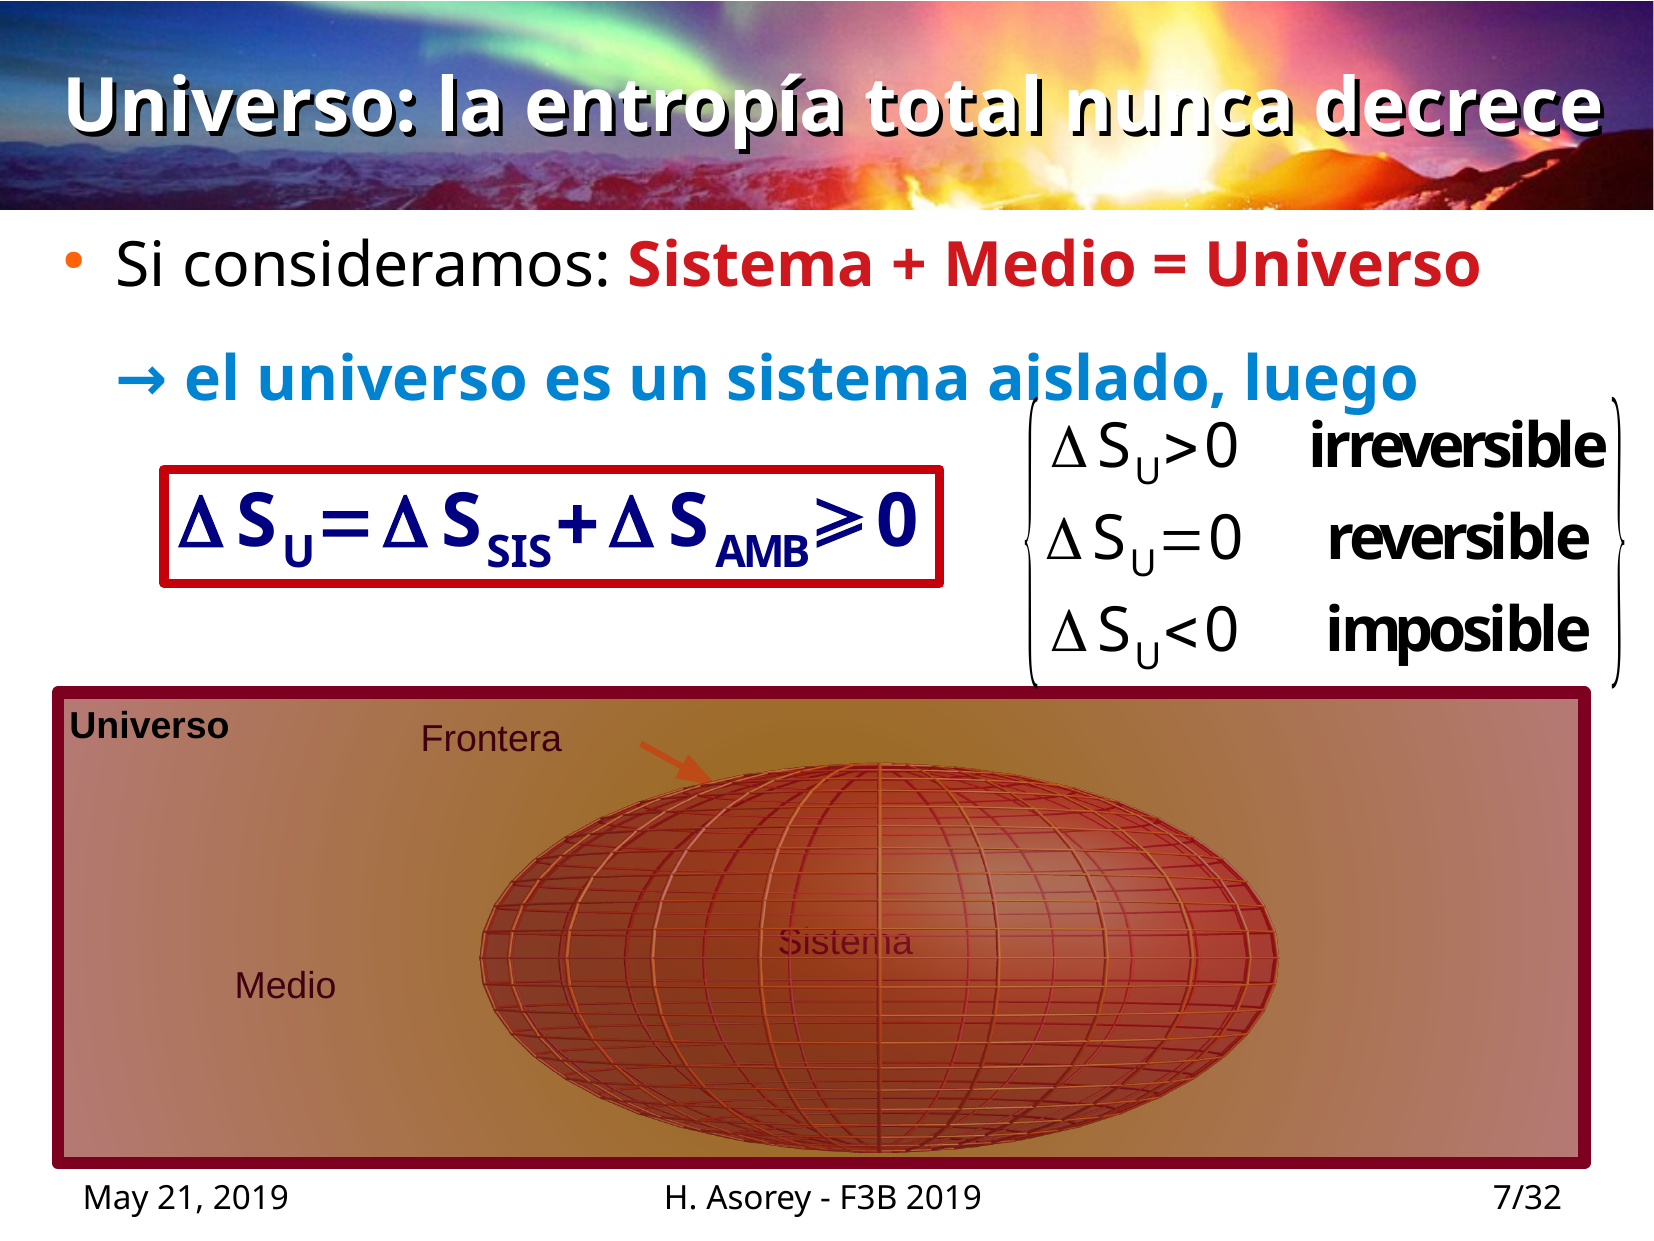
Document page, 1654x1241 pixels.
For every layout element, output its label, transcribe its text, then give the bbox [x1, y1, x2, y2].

title Universo: la entropía total nunca decrece [45, 15, 1606, 191]
list Si consideramos: Sistema + Medio = Universo → el universo es un sistema aislado, luego [45, 219, 1606, 649]
chart [1014, 393, 1640, 692]
text_box Universo [54, 697, 308, 784]
chart [168, 474, 935, 579]
text_box [53, 692, 1585, 1163]
picture [0, 1, 1654, 210]
